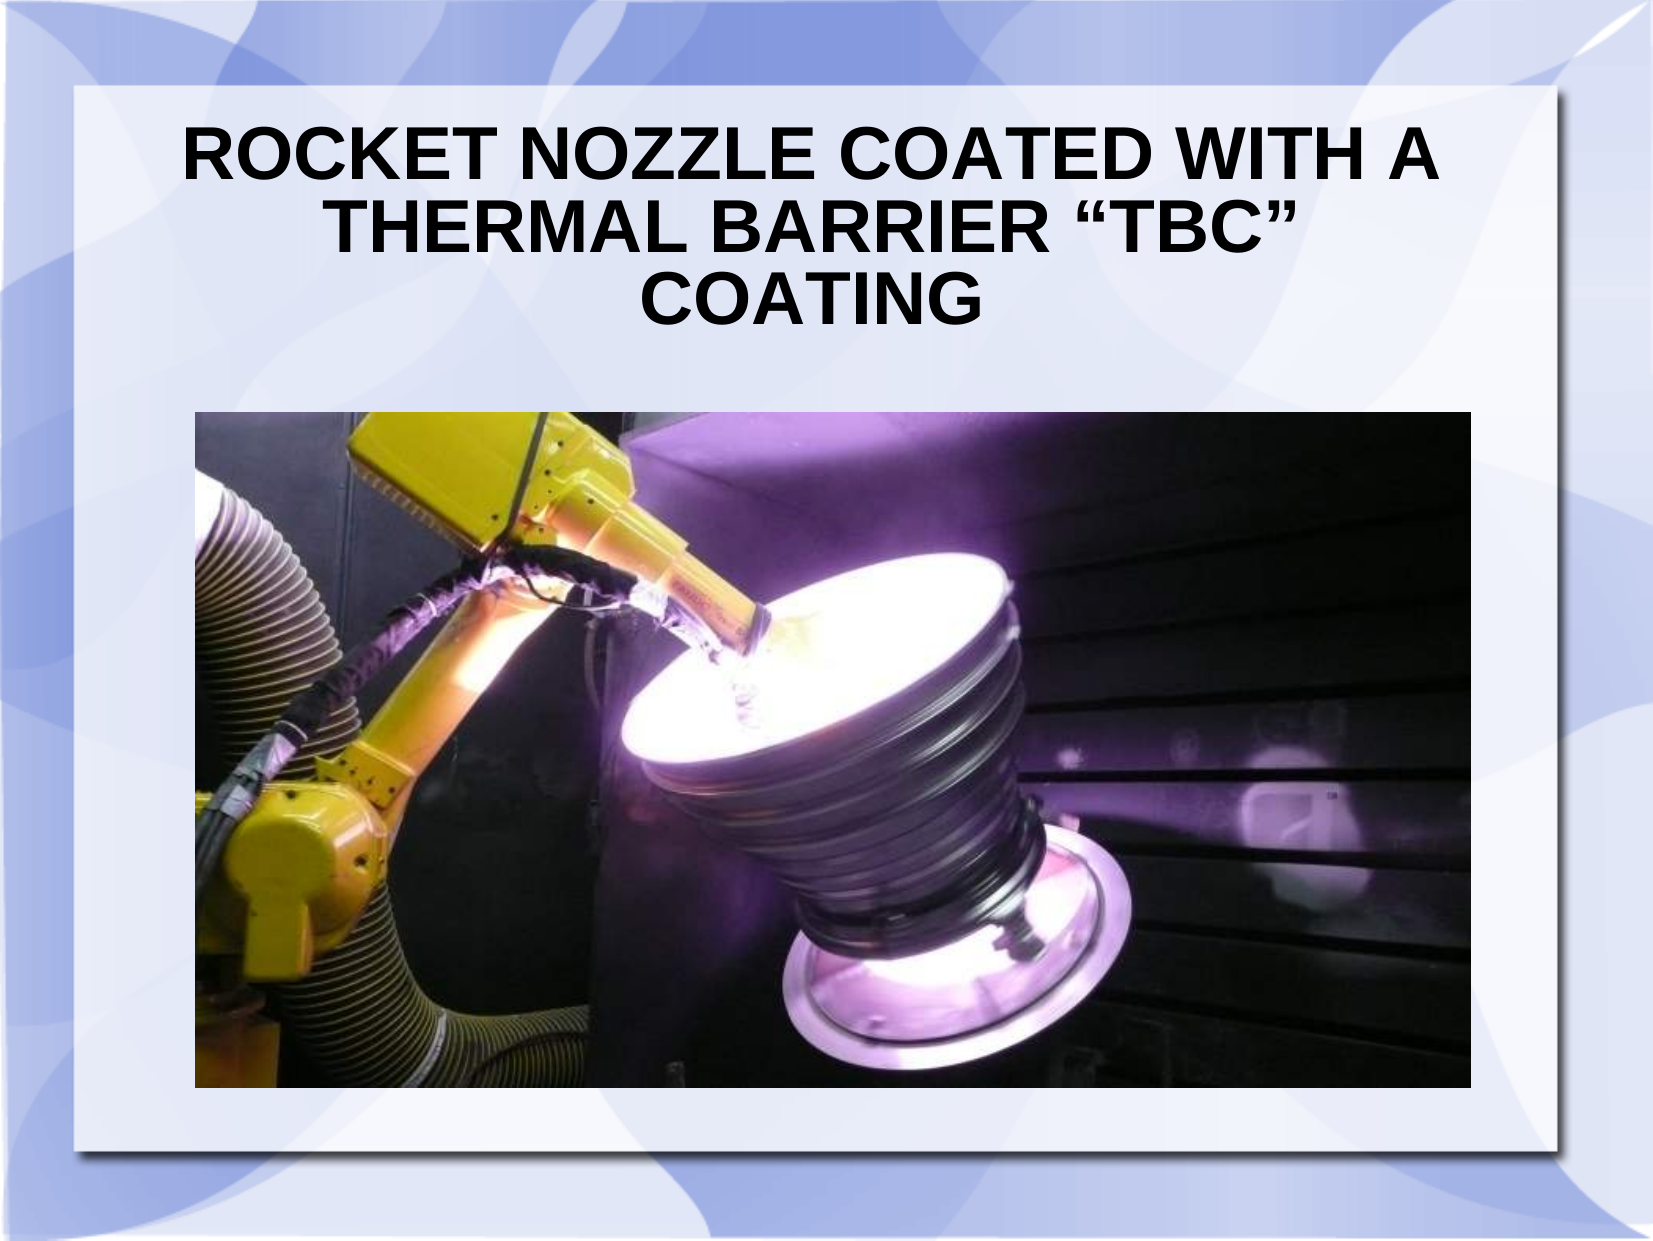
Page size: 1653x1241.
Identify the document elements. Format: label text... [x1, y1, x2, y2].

title ROCKET NOZZLE COATED WITH A THERMAL BARRIER “TBC” COATING [154, 67, 1471, 376]
picture [0, 0, 1653, 1241]
